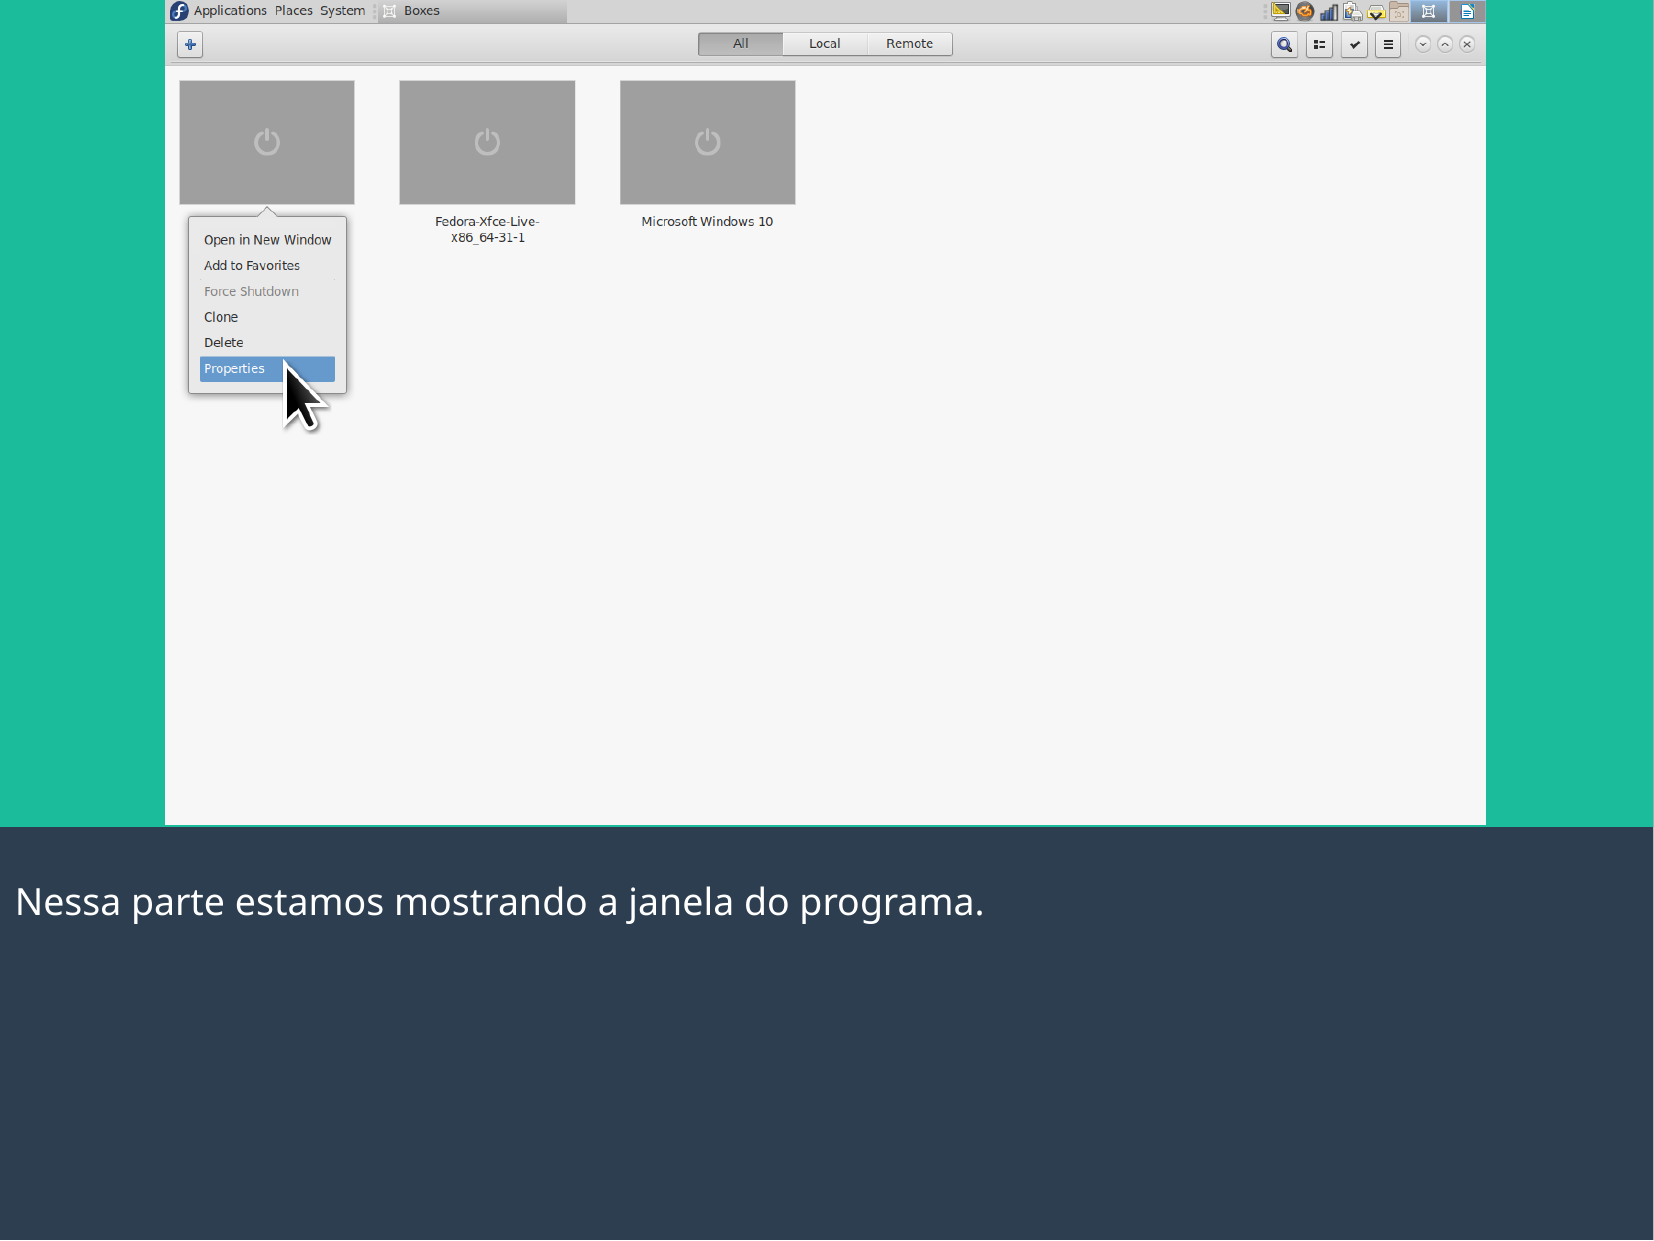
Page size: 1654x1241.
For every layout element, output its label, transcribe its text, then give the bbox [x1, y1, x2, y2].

text_box Nessa parte estamos mostrando a janela do programa. [0, 868, 1516, 927]
picture [165, 0, 1486, 826]
